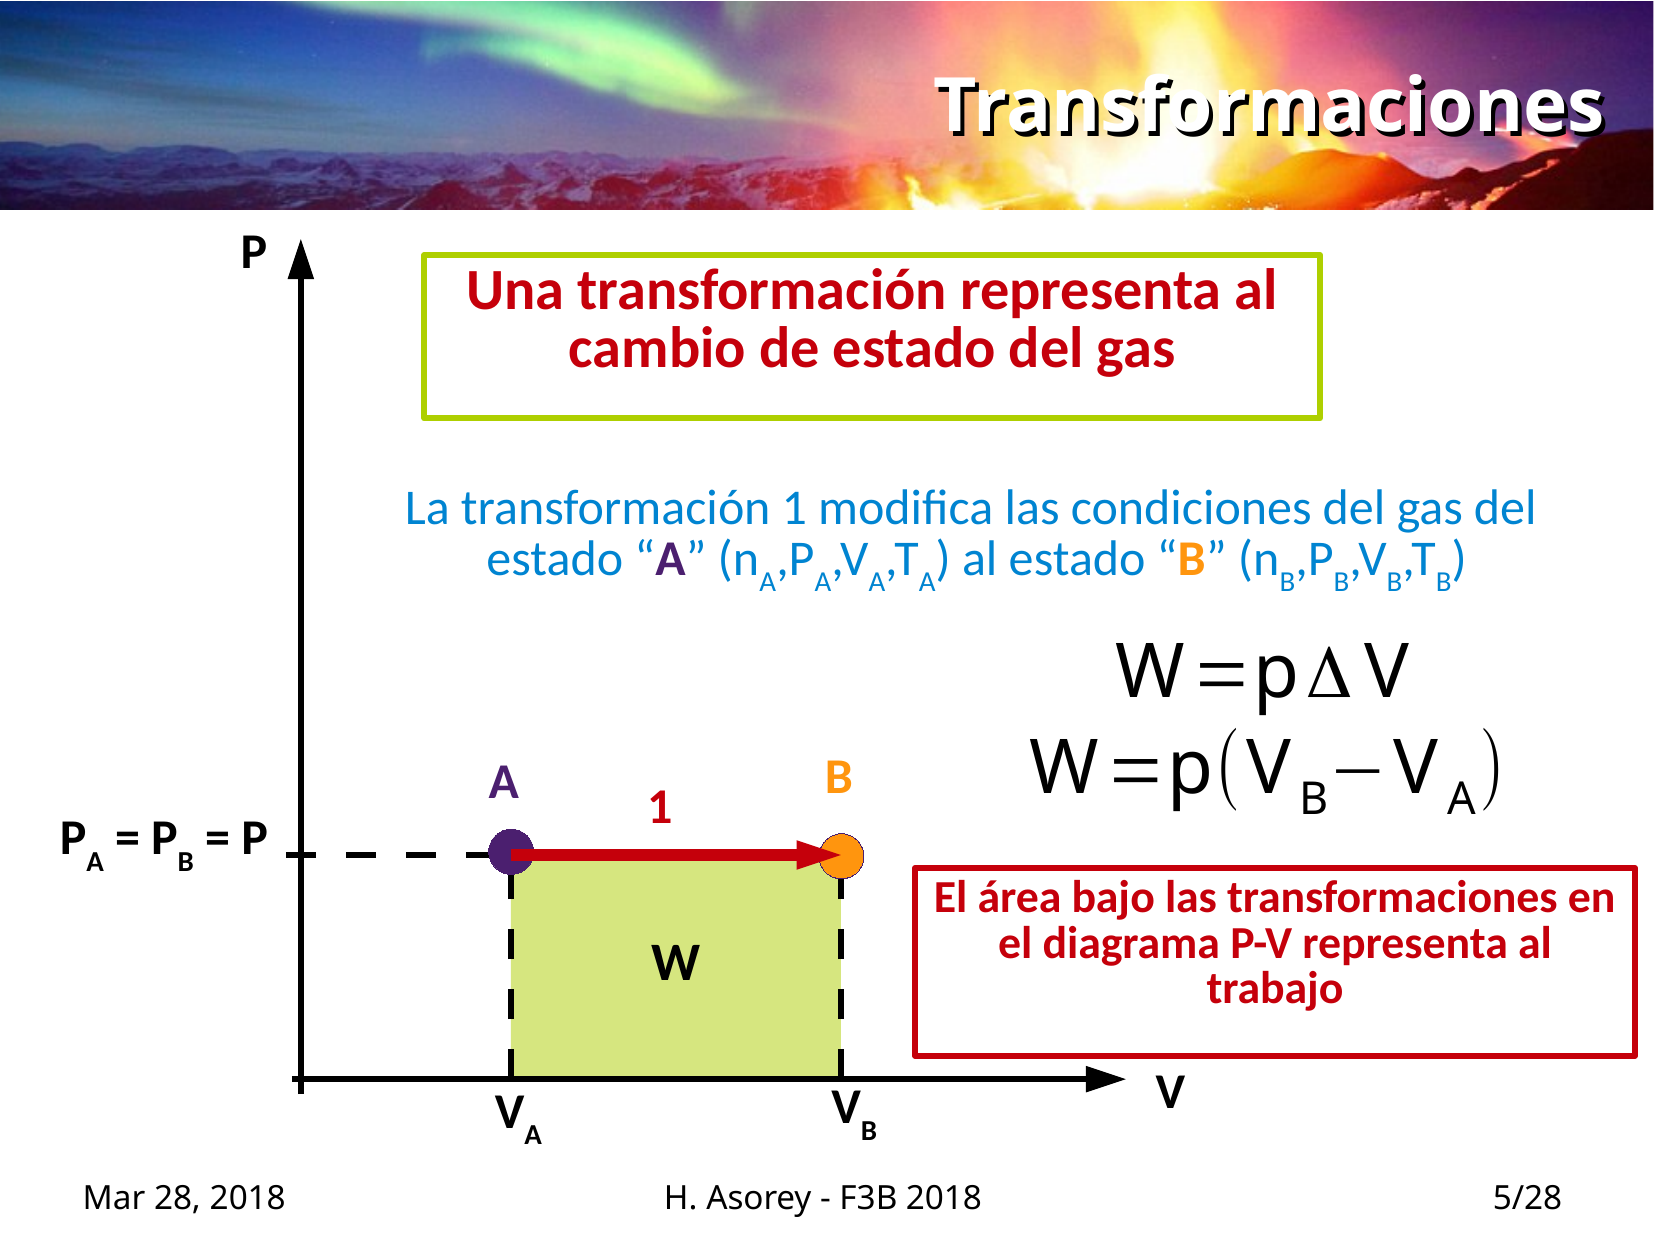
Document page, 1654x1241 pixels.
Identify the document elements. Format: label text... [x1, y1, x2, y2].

text_box [488, 829, 534, 875]
text_box Una transformación representa al cambio de estado del gas [424, 255, 1321, 419]
text_box El área bajo las transformaciones en el diagrama P-V representa al trabajo [915, 867, 1636, 1056]
text_box VB [816, 1079, 892, 1166]
text_box W [510, 861, 841, 1076]
chart [1020, 624, 1512, 827]
text_box B [810, 749, 868, 826]
text_box P [225, 224, 282, 301]
text_box A [473, 753, 534, 830]
text_box VA [480, 1083, 557, 1171]
text_box V [1140, 1064, 1201, 1141]
text_box La transformación 1 modifica las condiciones del gas del estado “A” (nA,PA,VA,TA) al estado “B” (nB,PB,VB,TB) [390, 480, 1569, 628]
text_box PA = PB = P [45, 810, 283, 897]
text_box [820, 833, 864, 879]
text_box 1 [632, 779, 688, 856]
title Transformaciones [45, 15, 1606, 191]
picture [0, 1, 1654, 210]
